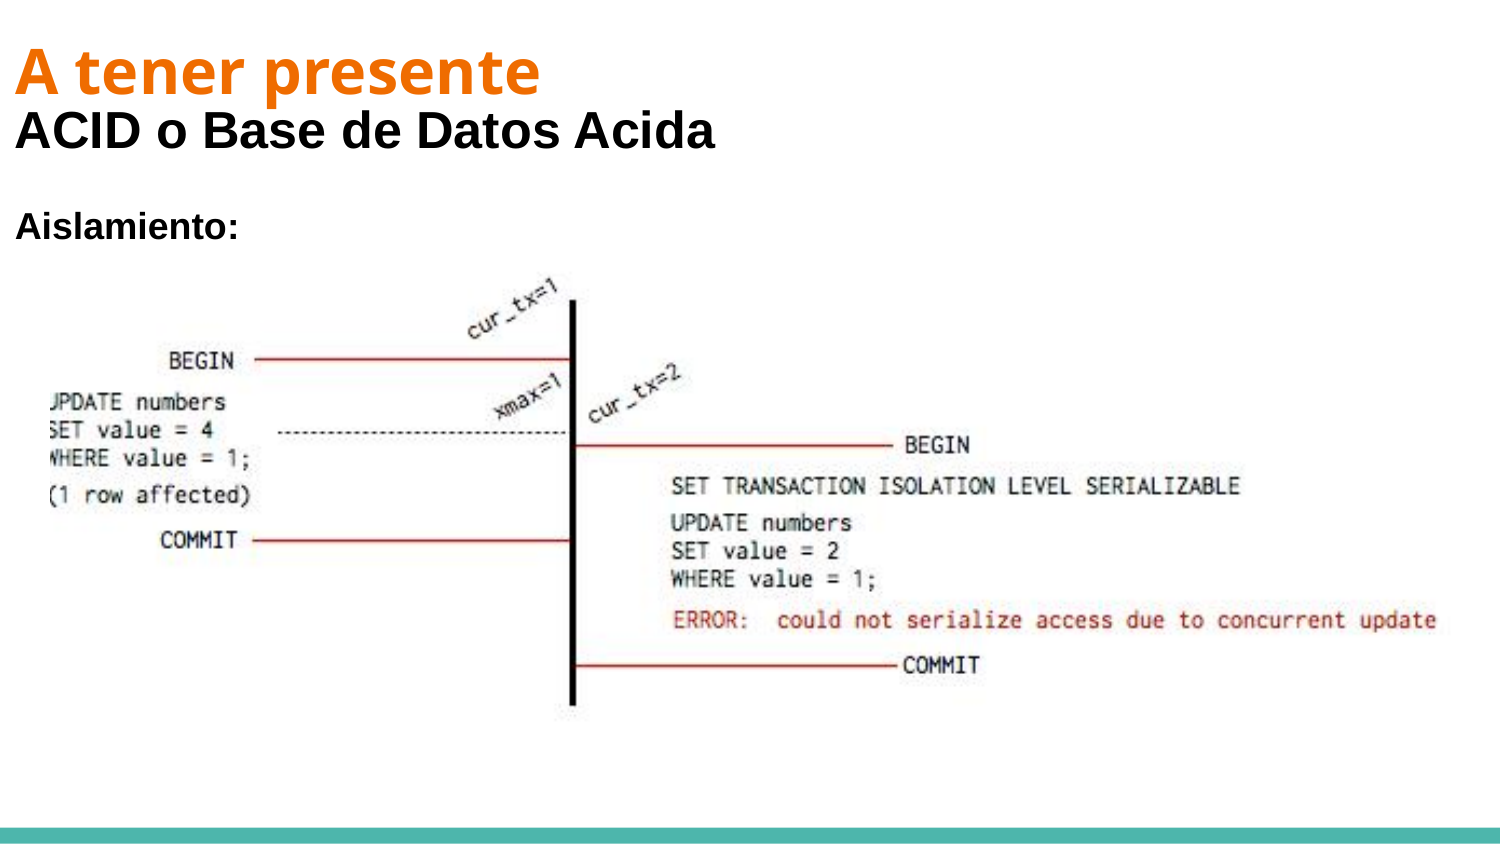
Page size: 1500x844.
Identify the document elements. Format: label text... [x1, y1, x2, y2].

text_box ACID o Base de Datos Acida Aislamiento: [0, 94, 1449, 472]
picture [50, 266, 1496, 756]
title A tener presente [0, 11, 1469, 128]
